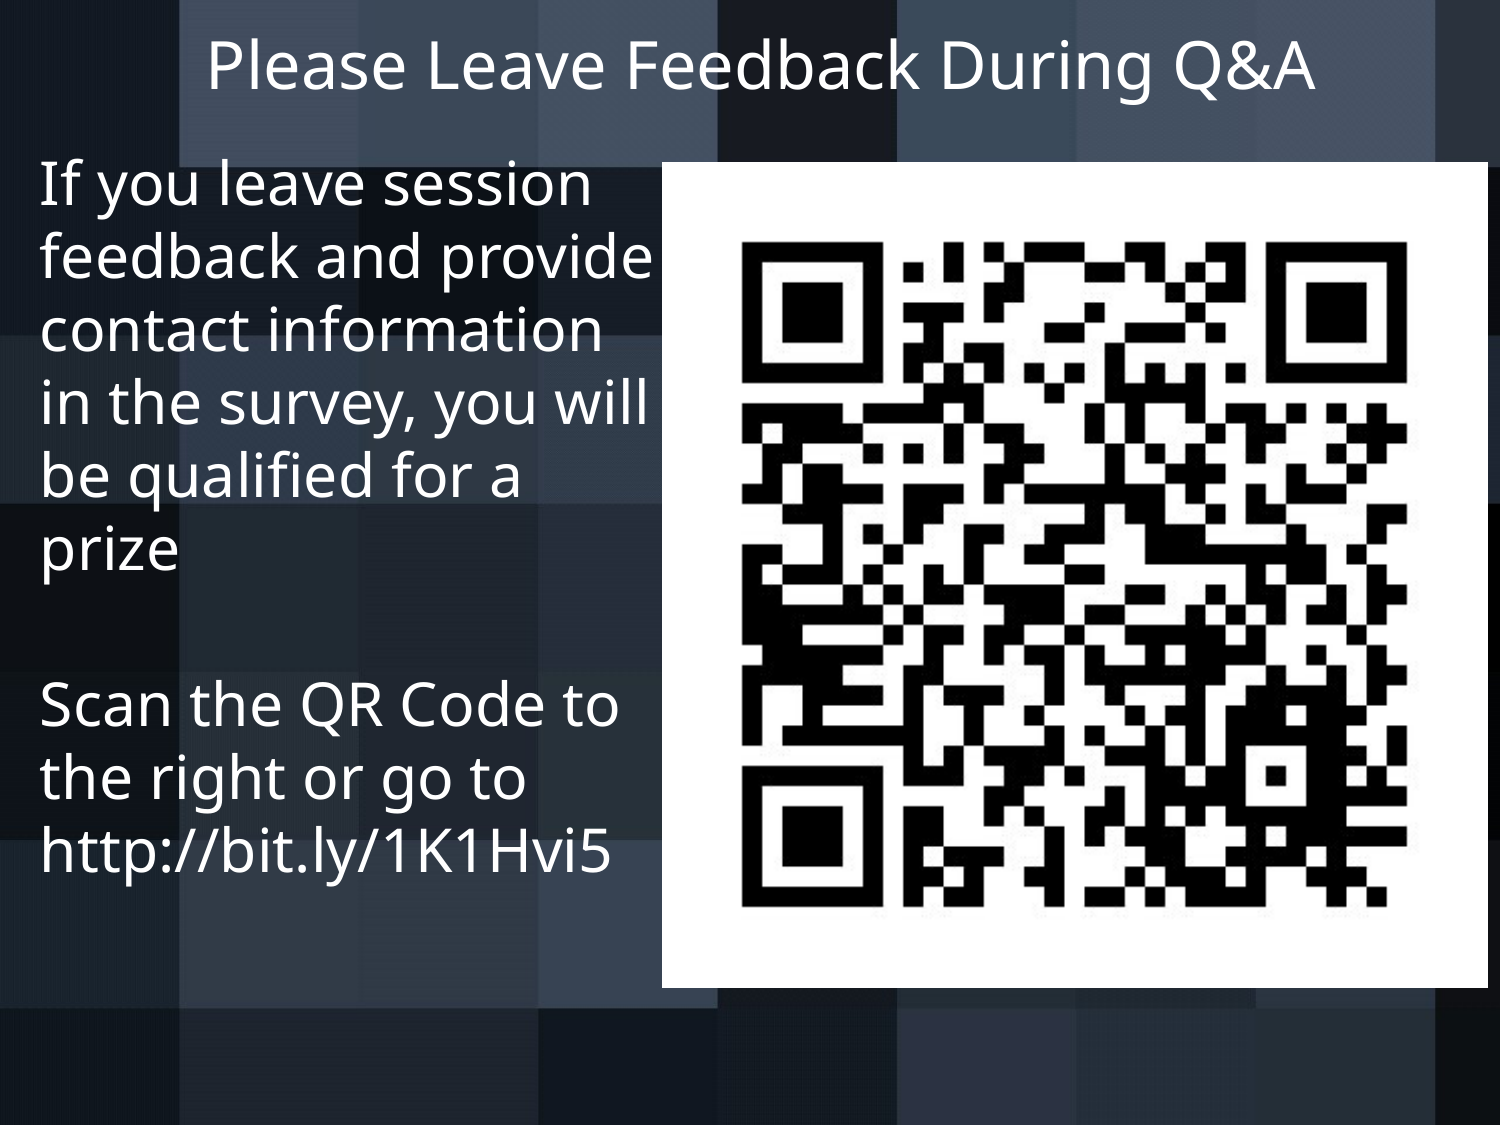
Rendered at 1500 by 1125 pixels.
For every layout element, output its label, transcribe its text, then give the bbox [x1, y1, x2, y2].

picture [0, 125, 1500, 1125]
title Please Leave Feedback During Q&A [0, 0, 1500, 125]
list If you leave session feedback and provide contact information in the survey, you will be qualified for a prize Scan the QR Code to the right or go to http://bit.ly/1K1Hvi5 [24, 137, 675, 1013]
